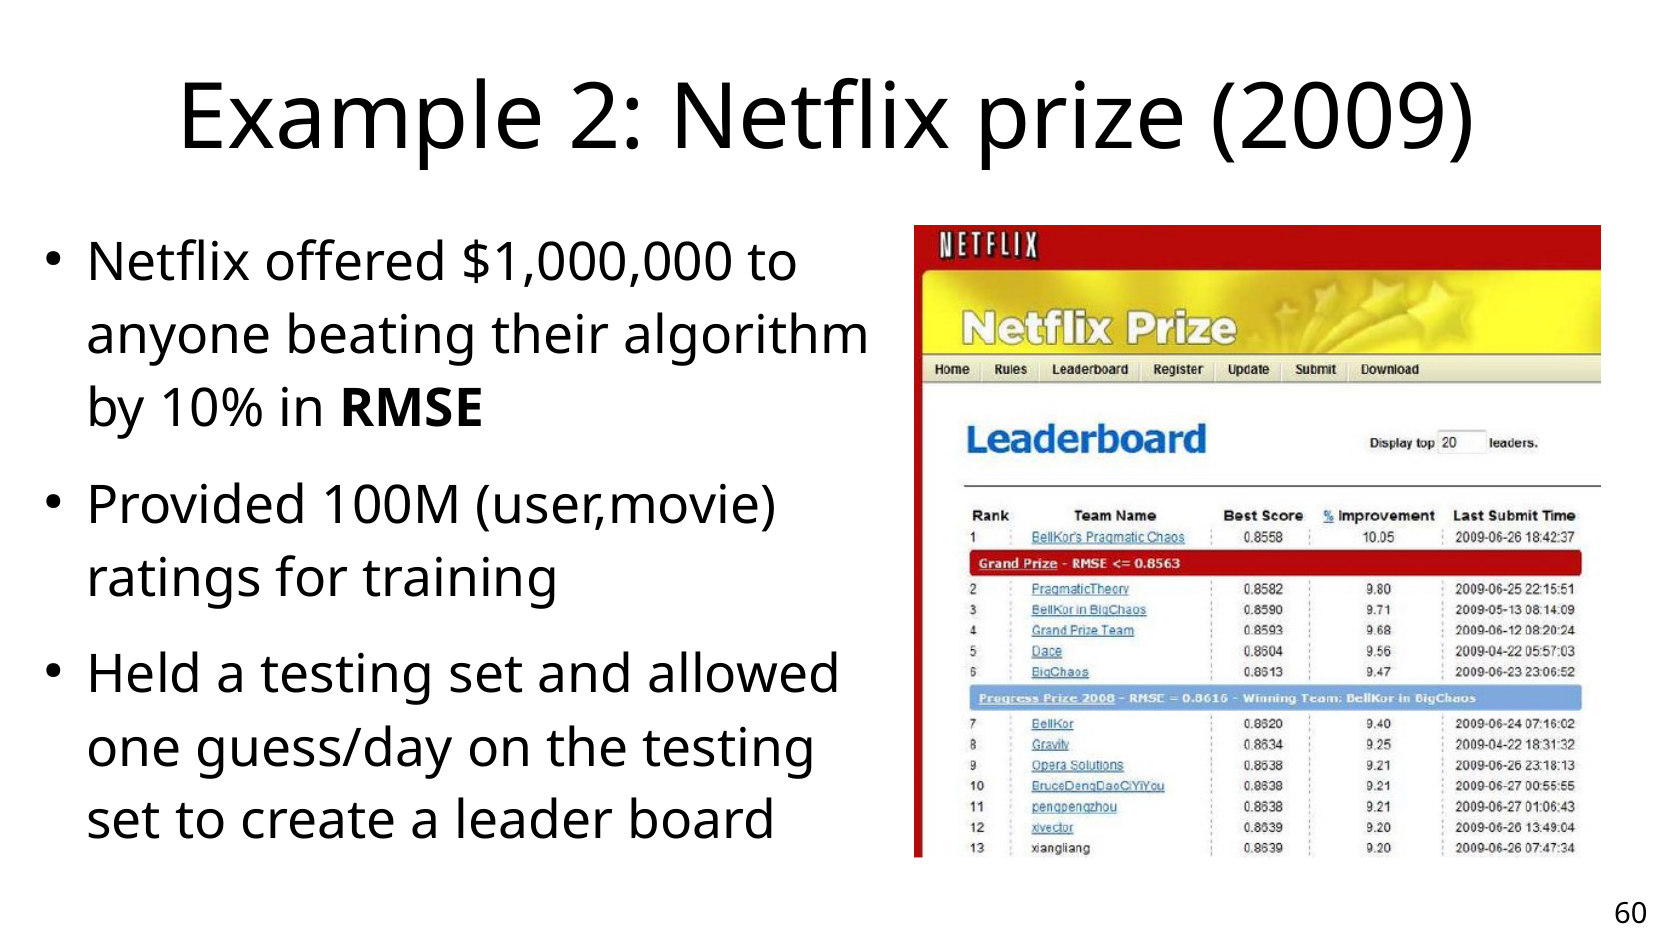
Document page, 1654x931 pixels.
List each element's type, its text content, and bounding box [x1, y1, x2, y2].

title Example 2: Netflix prize (2009) [82, 1, 1571, 226]
list Netflix offered $1,000,000 to anyone beating their algorithm by 10% in RMSE Provided 100M (user,movie) ratings for training Held a testing set and allowed one guess/day on the testing set to create a leader board [29, 223, 891, 866]
picture [914, 225, 1601, 860]
